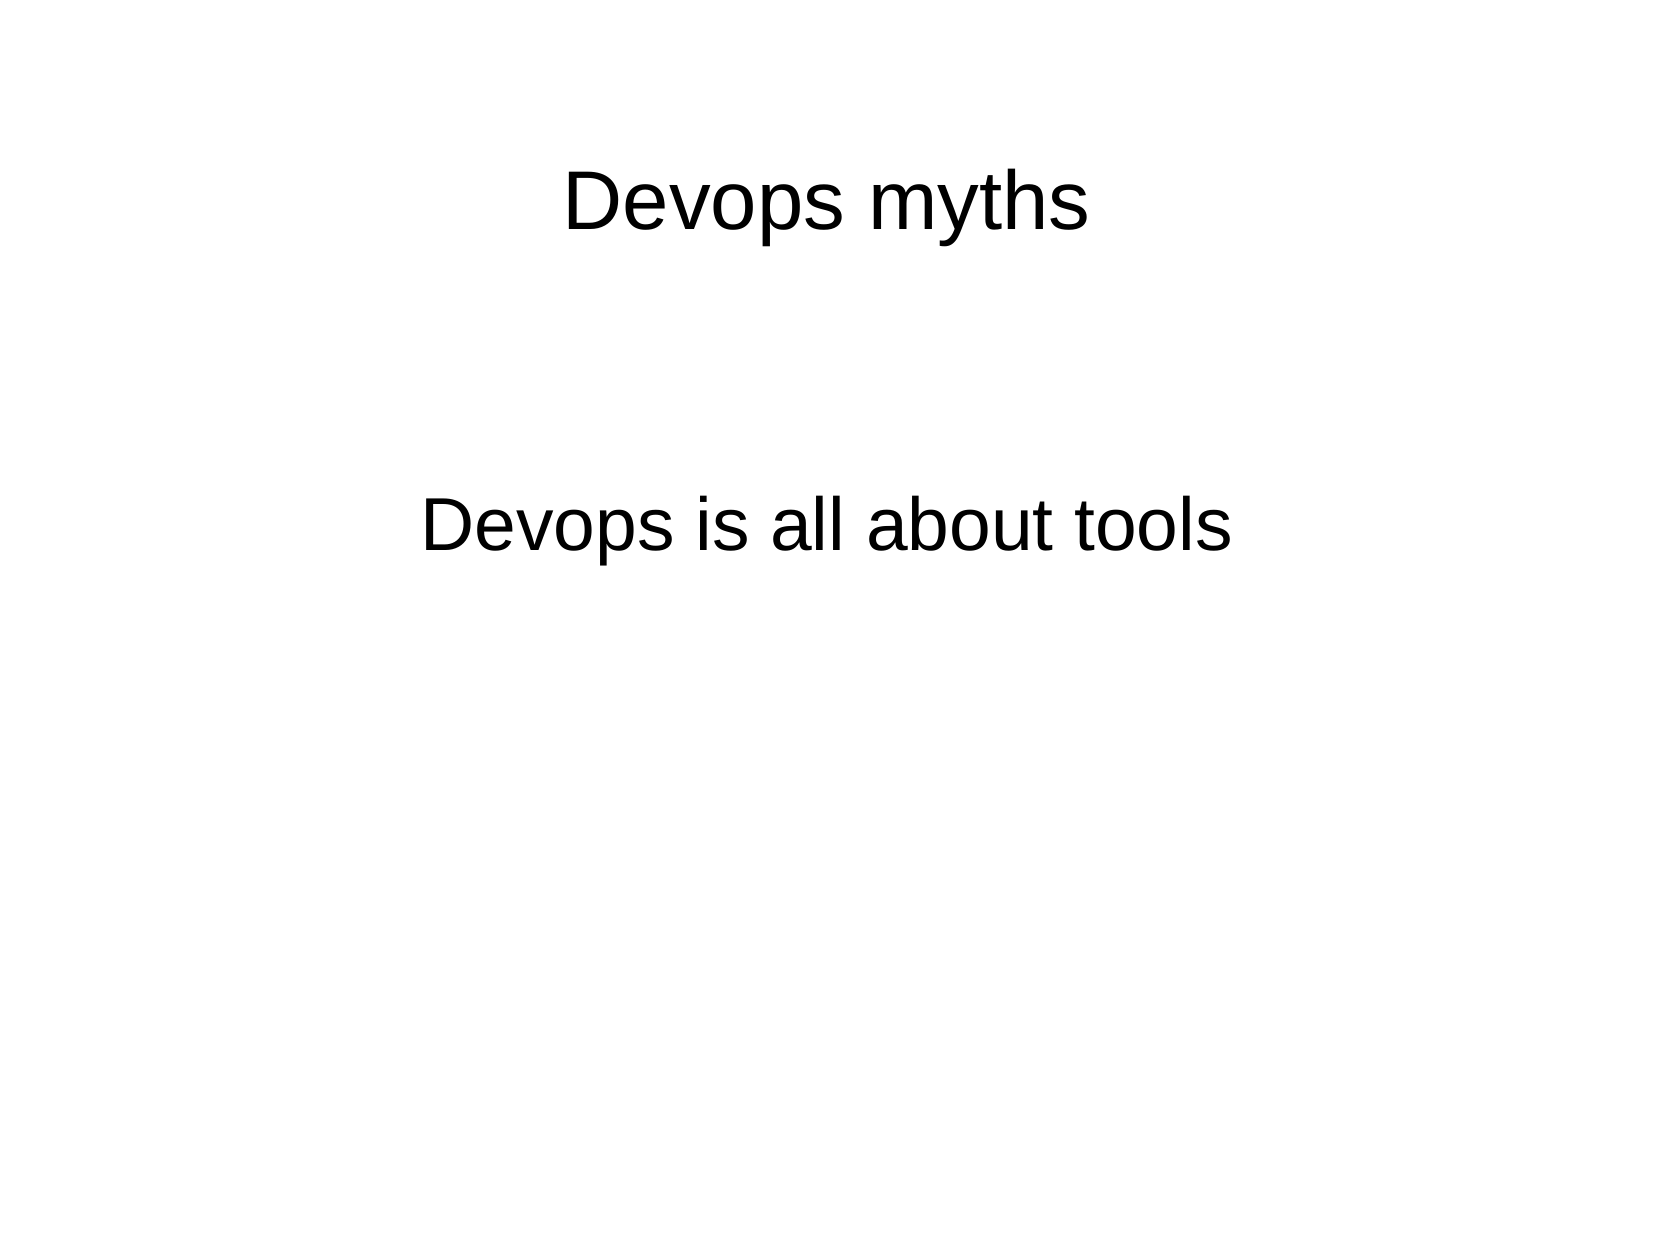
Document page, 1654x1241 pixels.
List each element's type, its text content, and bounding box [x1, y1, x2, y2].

text_box Devops is all about tools [405, 475, 1249, 575]
text_box Devops myths [548, 147, 1106, 256]
